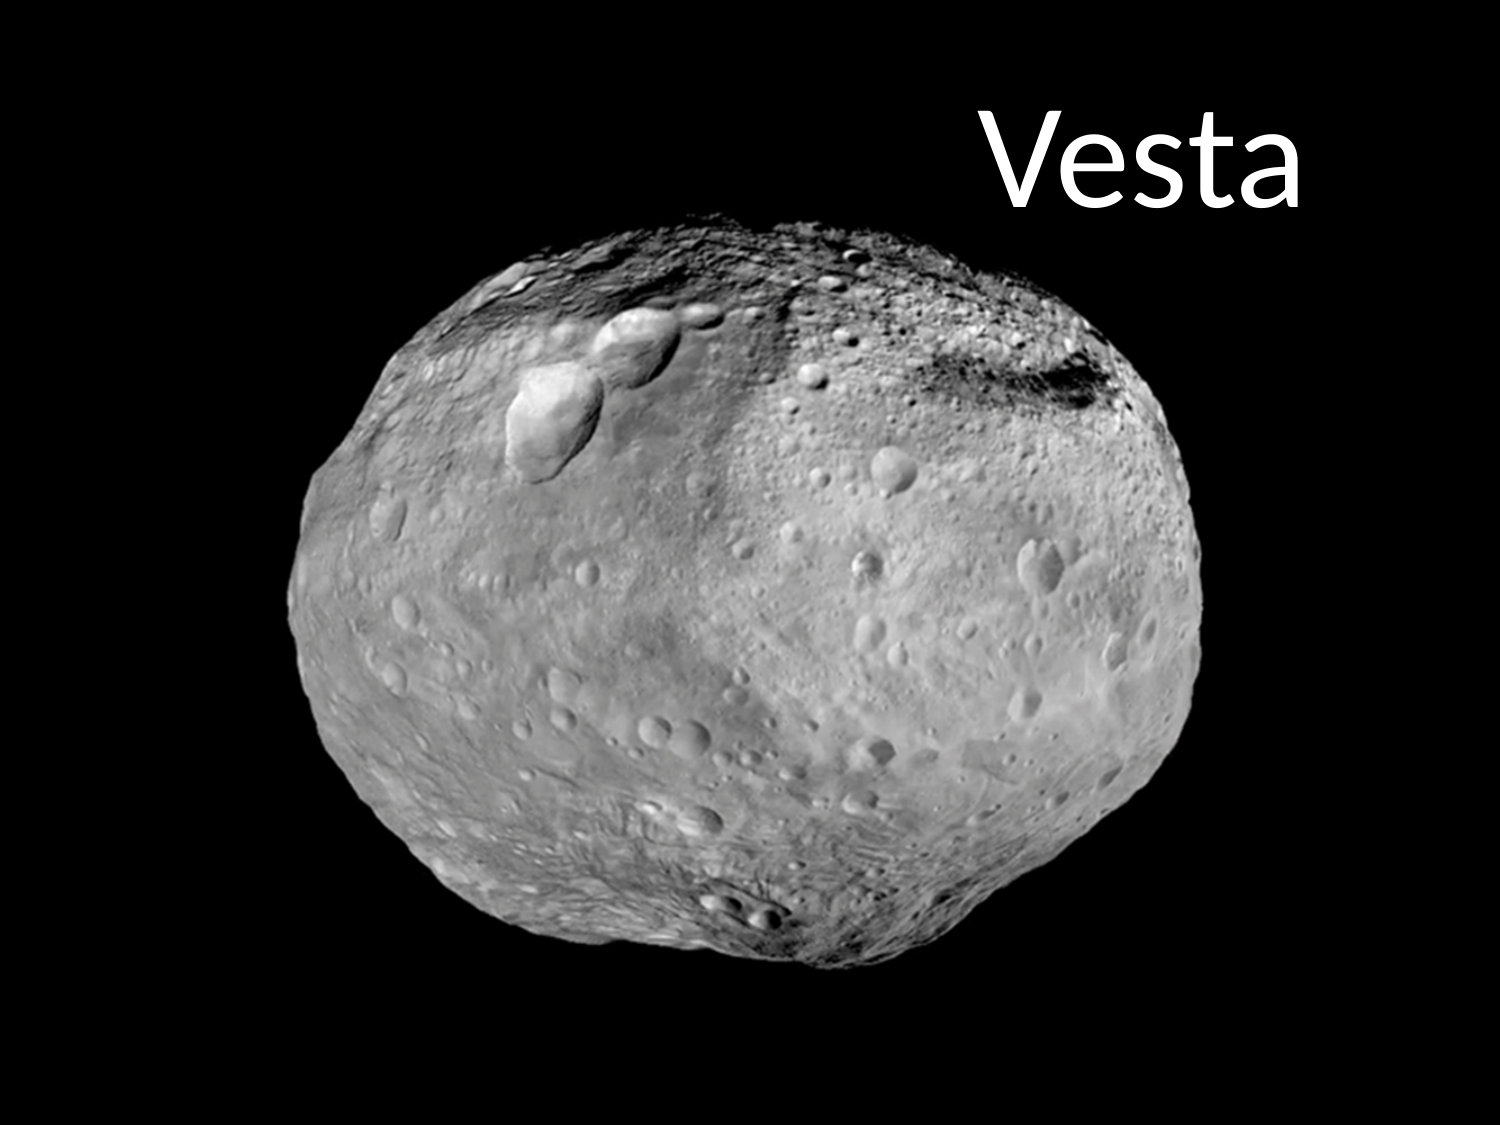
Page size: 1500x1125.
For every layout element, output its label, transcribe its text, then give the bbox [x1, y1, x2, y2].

picture [0, 0, 1500, 1125]
text_box Vesta [962, 50, 1438, 247]
